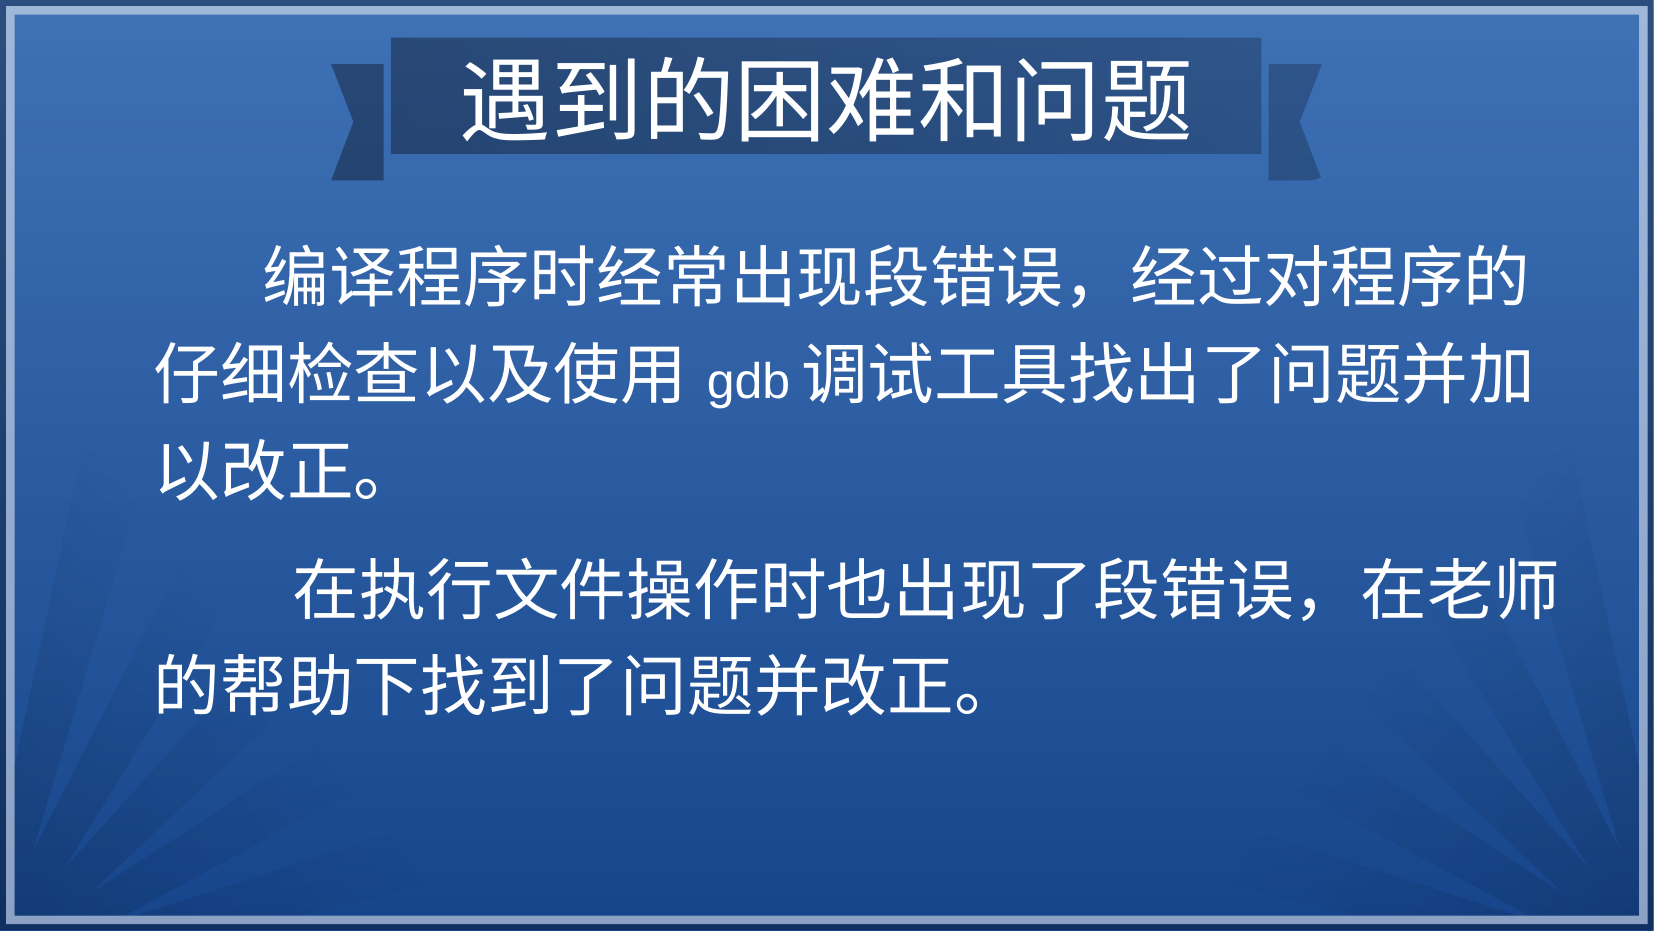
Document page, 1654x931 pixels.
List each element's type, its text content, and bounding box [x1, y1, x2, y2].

list 编译程序时经常出现段错误，经过对程序的仔细检查以及使用gdb调试工具找出了问题并加以改正。 在执行文件操作时也出现了段错误，在老师的帮助下找到了问题并改正。 [82, 224, 1571, 848]
title 遇到的困难和问题 [389, 34, 1264, 155]
